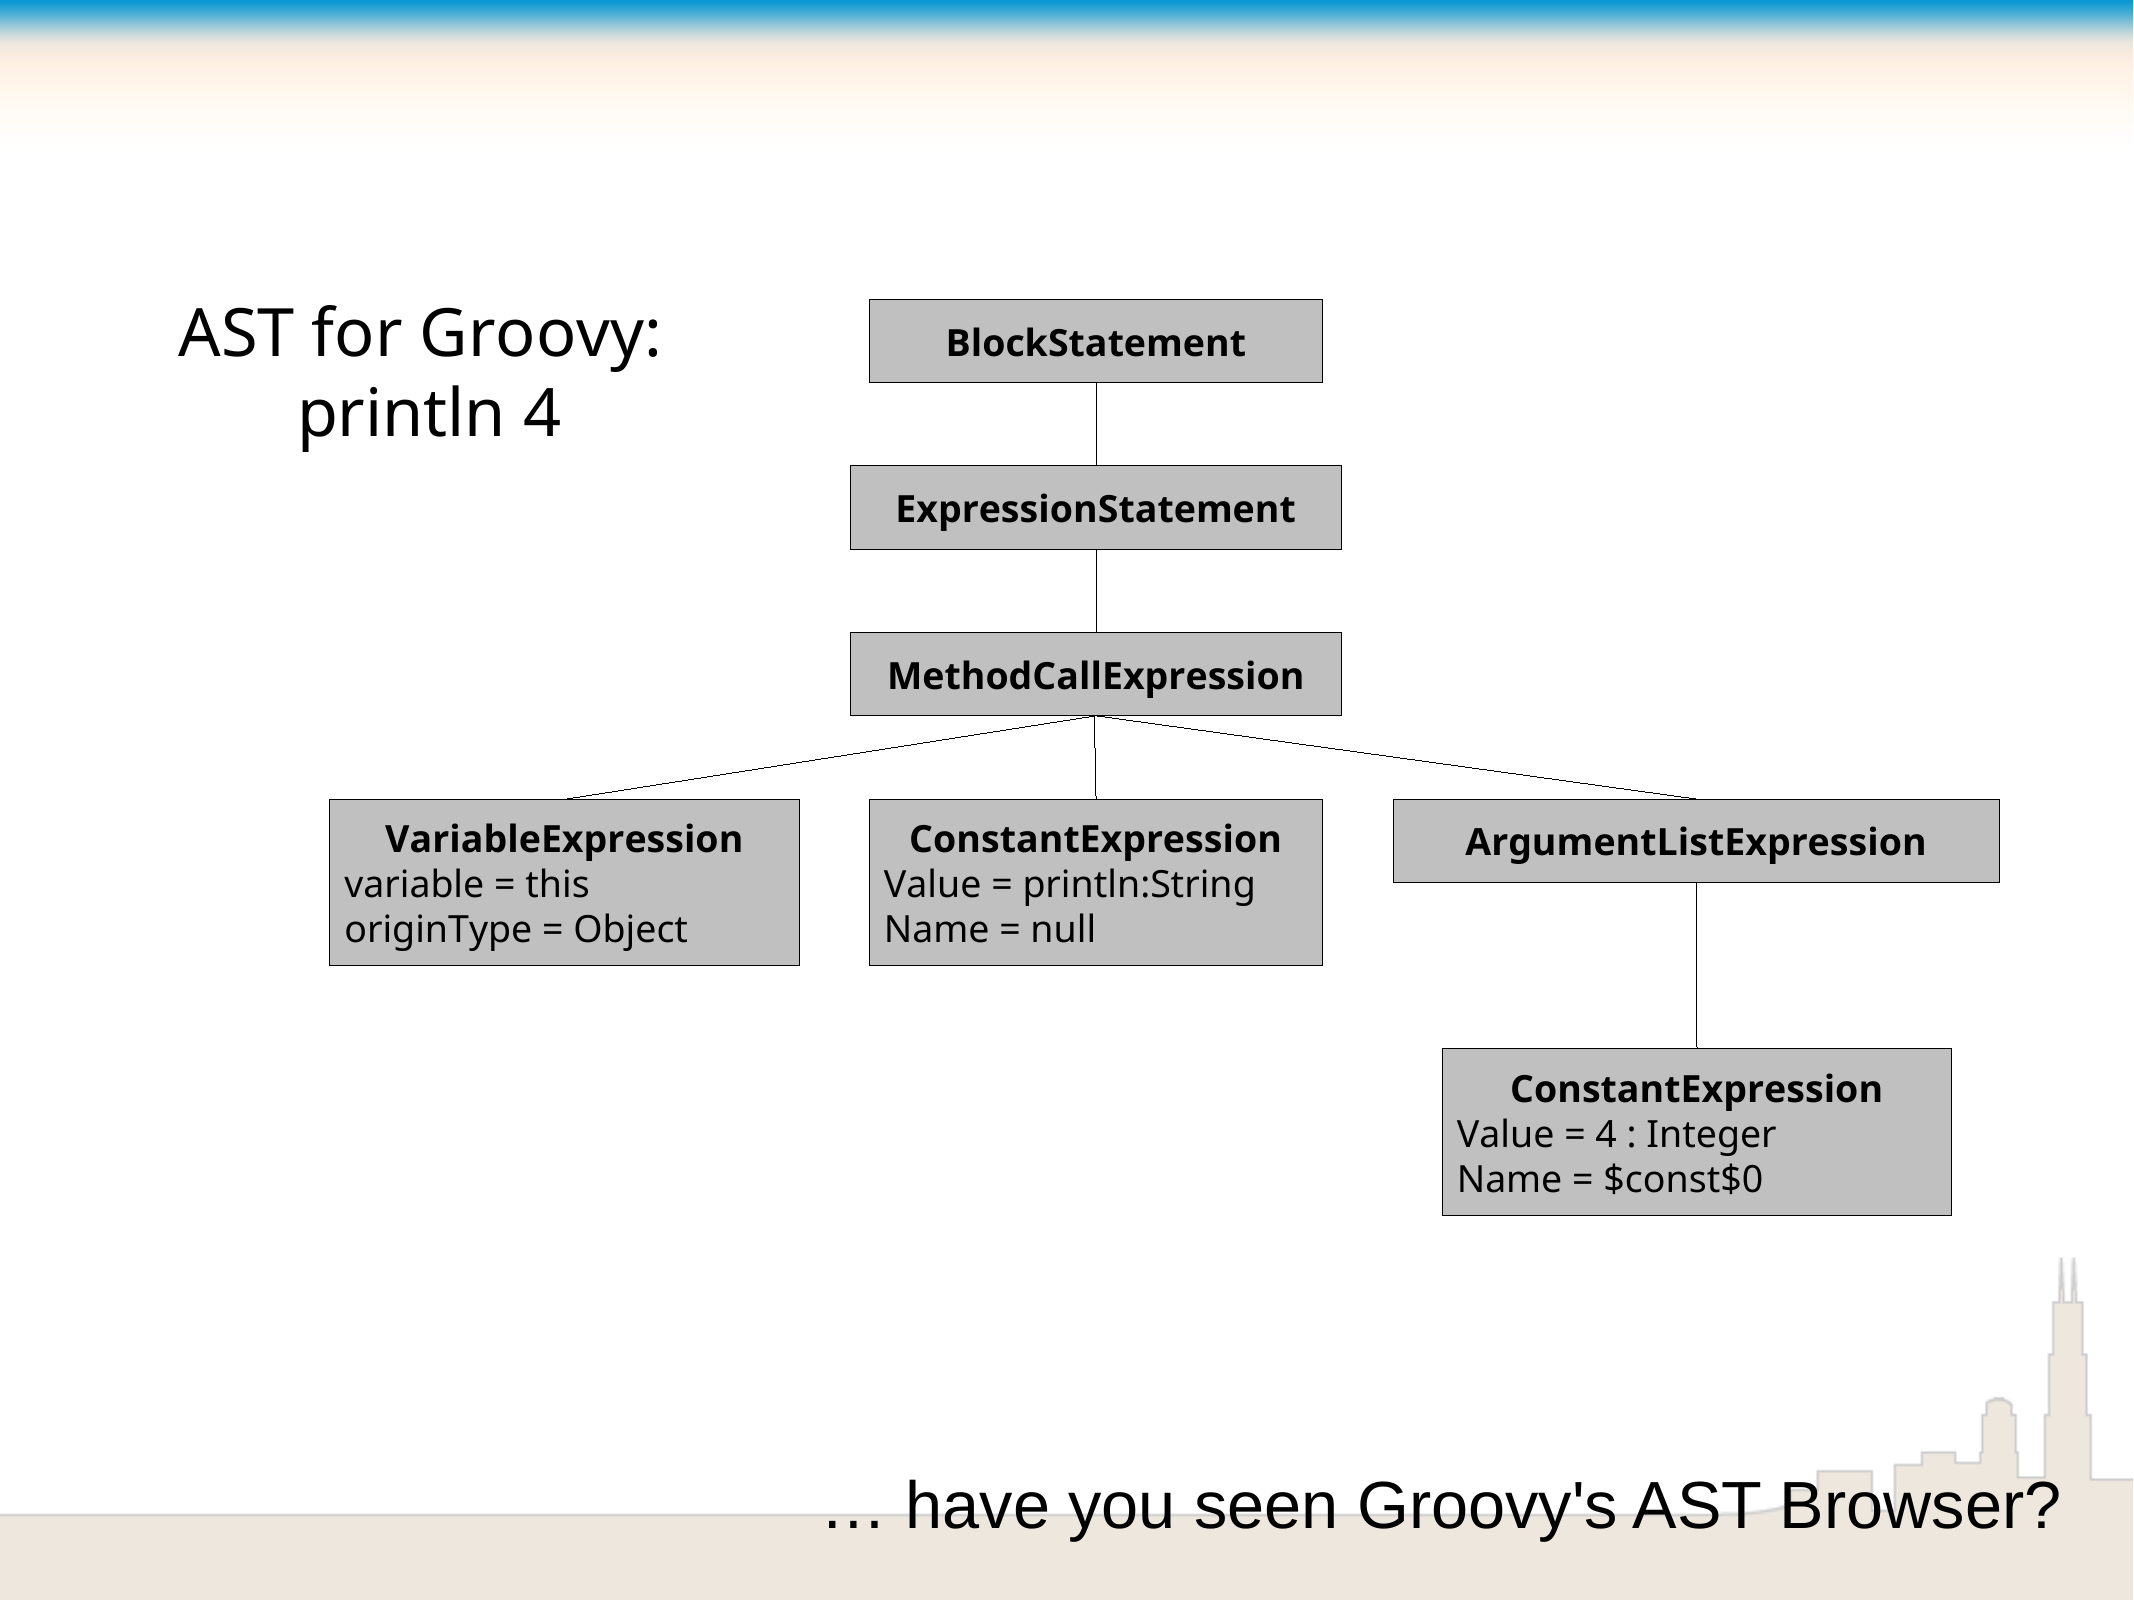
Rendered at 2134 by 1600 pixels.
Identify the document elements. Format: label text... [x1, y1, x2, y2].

text_box VariableExpression variable = this originType = Object [329, 799, 800, 966]
text_box MethodCallExpression [850, 632, 1342, 716]
text_box ArgumentListExpression [1393, 799, 2000, 883]
text_box ConstantExpression Value = 4 : Integer Name = $const$0 [1442, 1048, 1952, 1216]
text_box BlockStatement [869, 299, 1323, 383]
title … have you seen Groovy's AST Browser? [50, 1459, 2063, 1552]
text_box ExpressionStatement [850, 465, 1342, 550]
picture [0, 4, 2134, 1600]
text_box ConstantExpression Value = println:String Name = null [869, 799, 1323, 966]
text_box AST for Groovy: println 4 [163, 282, 788, 563]
